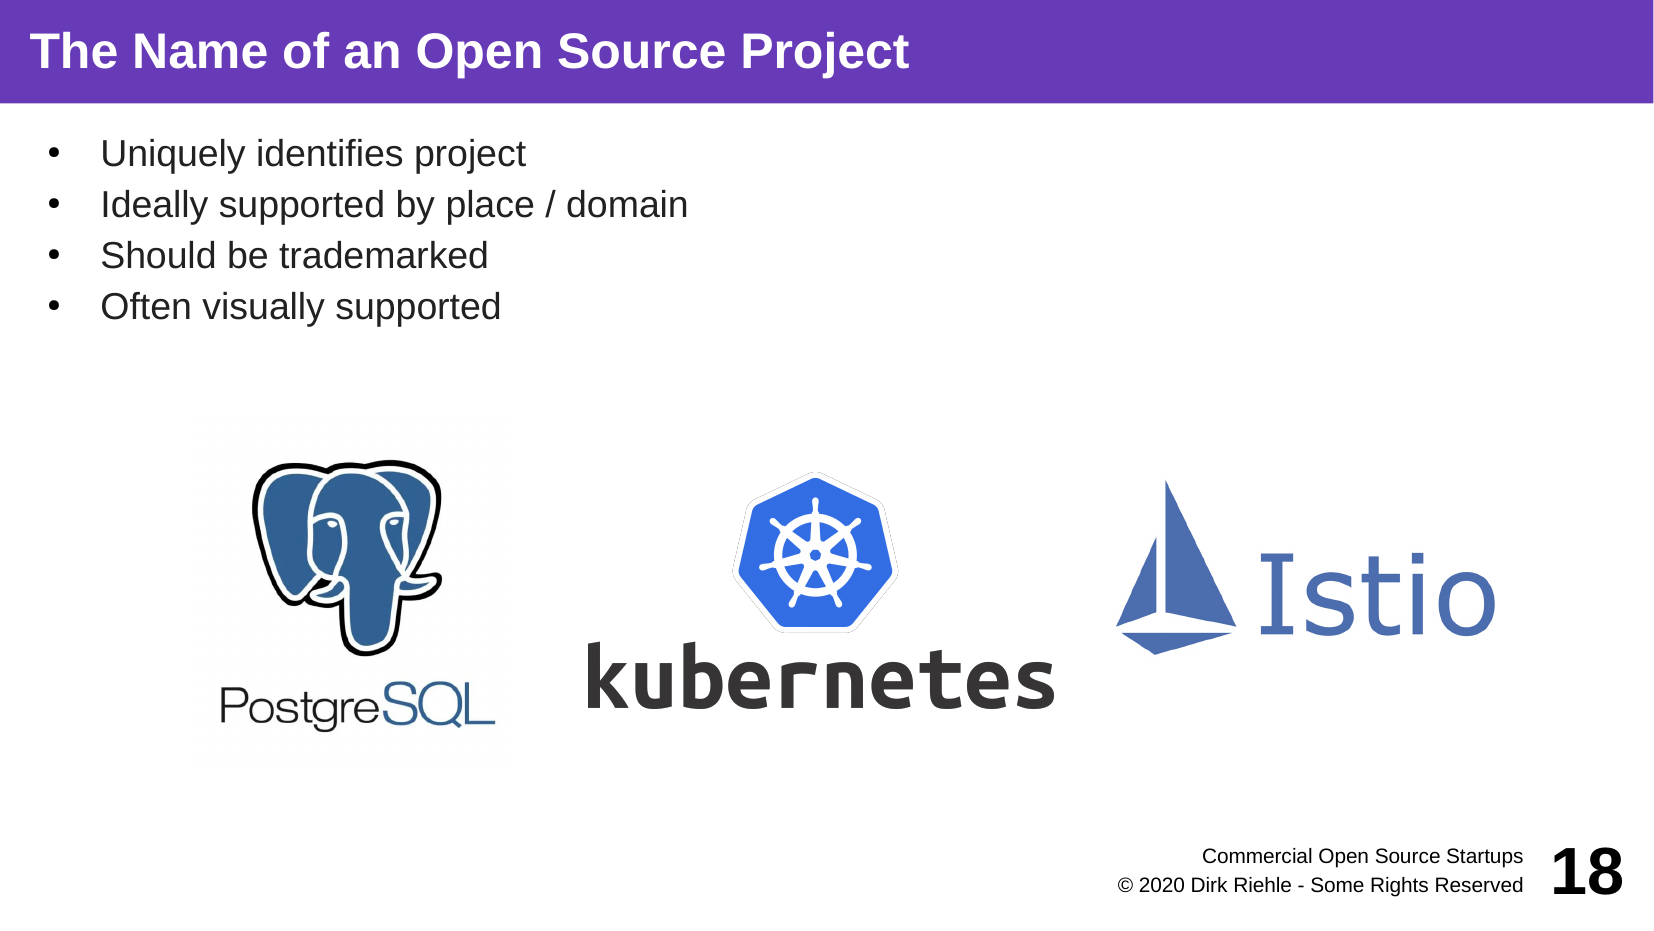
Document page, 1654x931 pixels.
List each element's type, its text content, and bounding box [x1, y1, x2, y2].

picture [588, 472, 1054, 709]
picture [194, 413, 514, 768]
picture [1068, 330, 1542, 804]
title The Name of an Open Source Project [0, 0, 1654, 104]
list Uniquely identifies project Ideally supported by place / domain Should be trademarked Often visually supported [29, 132, 1625, 813]
